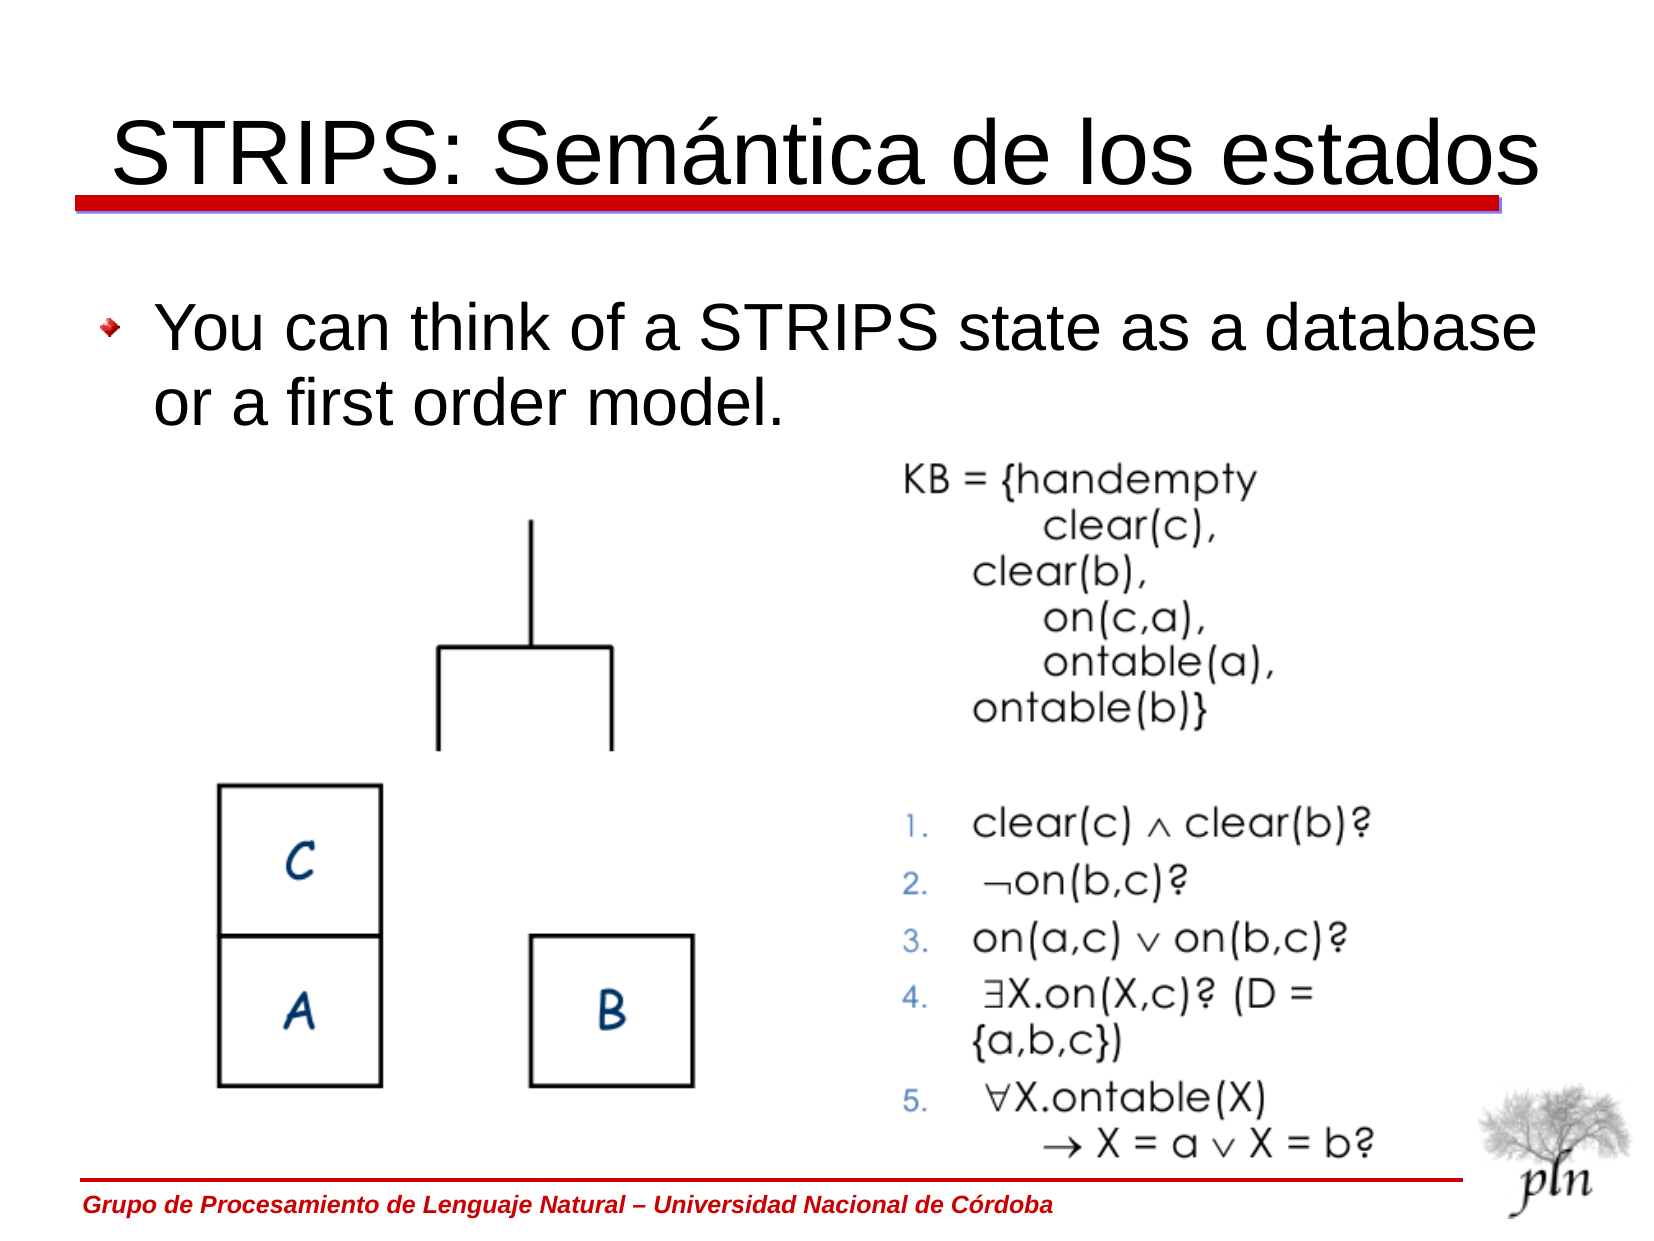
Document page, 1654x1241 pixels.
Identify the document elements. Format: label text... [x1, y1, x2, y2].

picture [160, 449, 1407, 1174]
list You can think of a STRIPS state as a database or a first order model. [82, 290, 1571, 1109]
picture [1477, 1083, 1635, 1219]
title STRIPS: Semántica de los estados [82, 49, 1571, 257]
